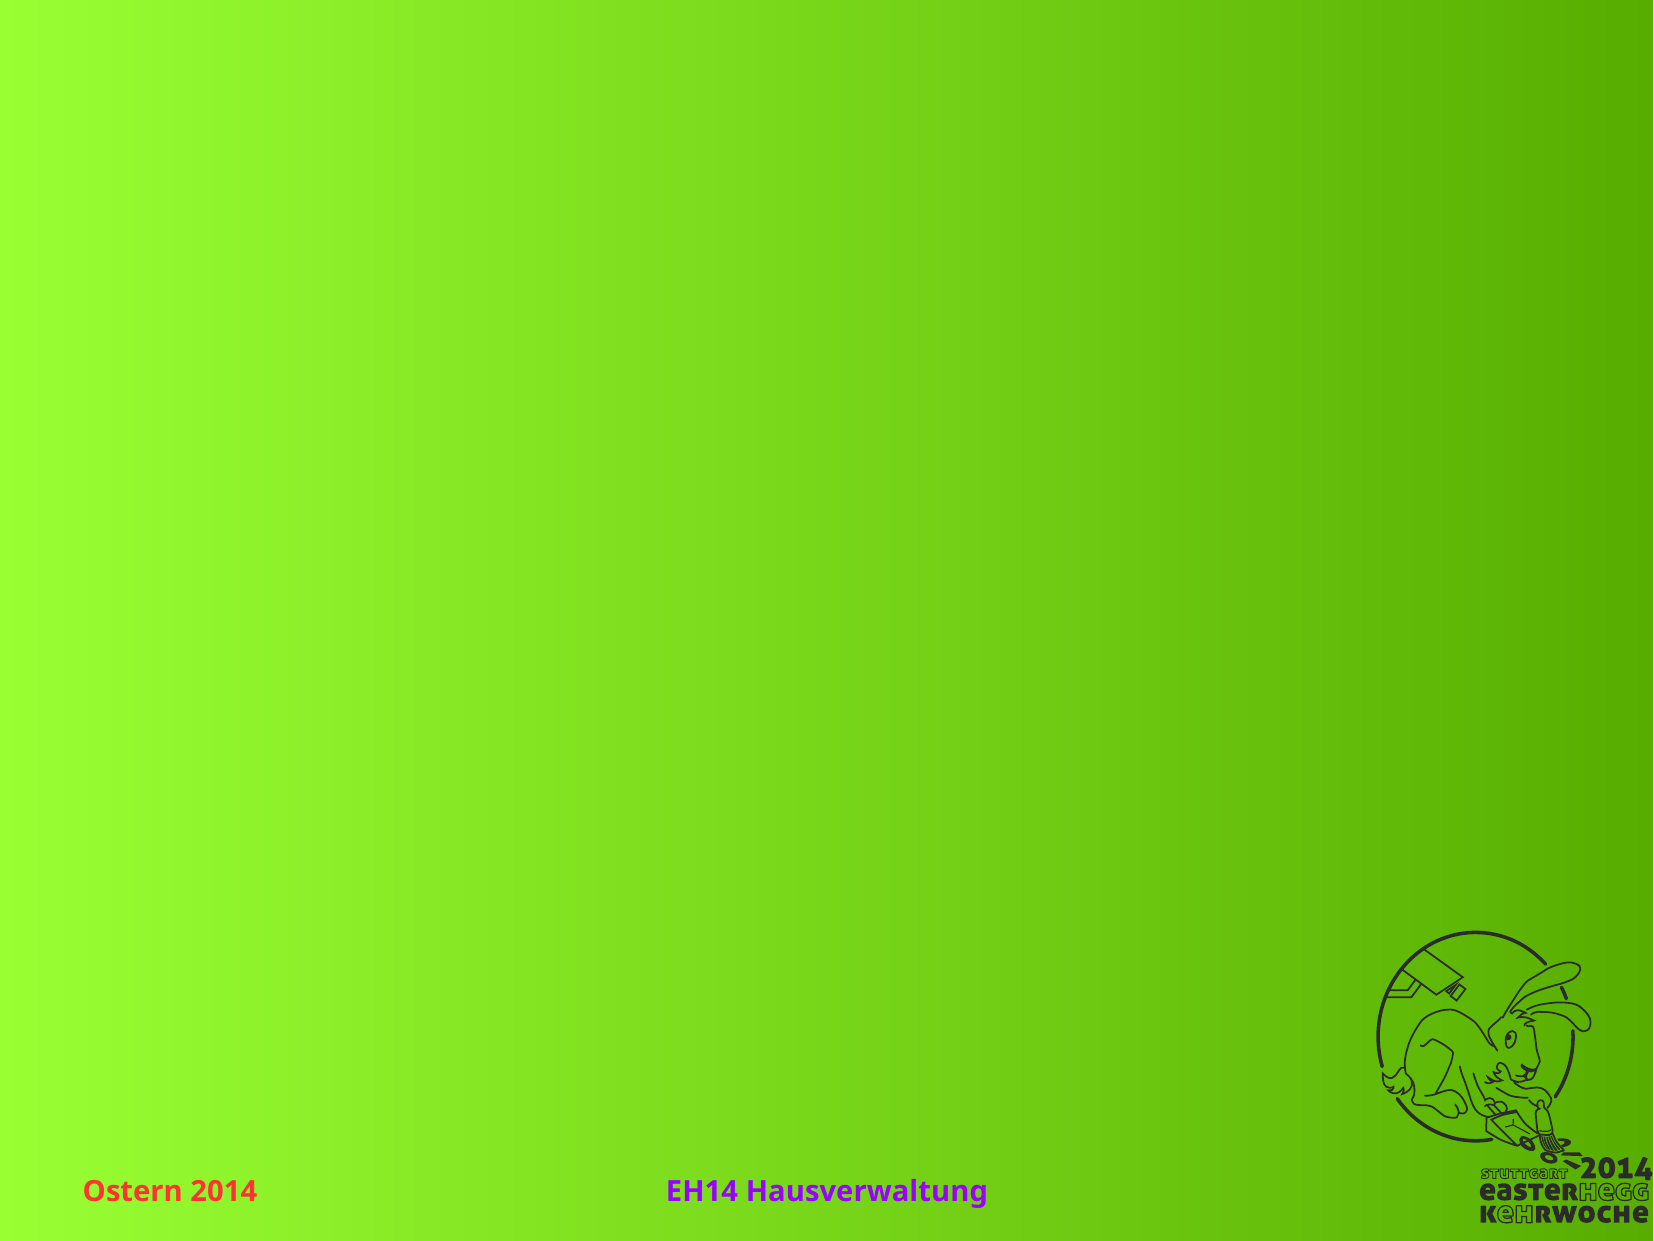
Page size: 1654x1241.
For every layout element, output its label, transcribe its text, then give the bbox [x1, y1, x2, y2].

title Party Stats [77, 0, 81, 1240]
